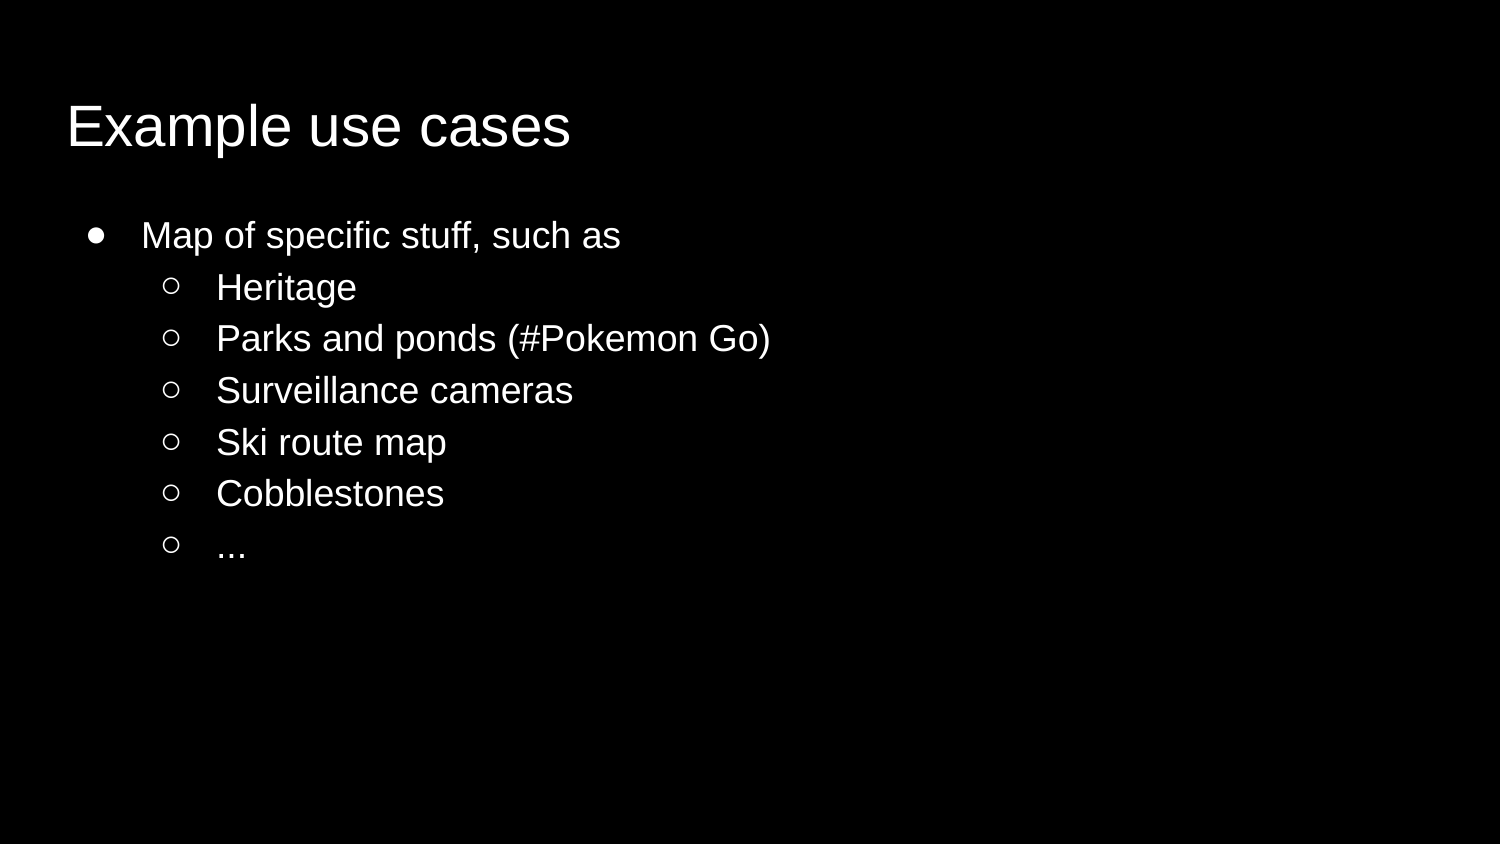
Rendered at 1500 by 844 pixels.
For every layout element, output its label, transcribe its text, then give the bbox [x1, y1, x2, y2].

list Map of specific stuff, such as Heritage Parks and ponds (#Pokemon Go) Surveillance cameras Ski route map Cobblestones ... [51, 189, 1449, 750]
title Example use cases [51, 72, 1449, 167]
